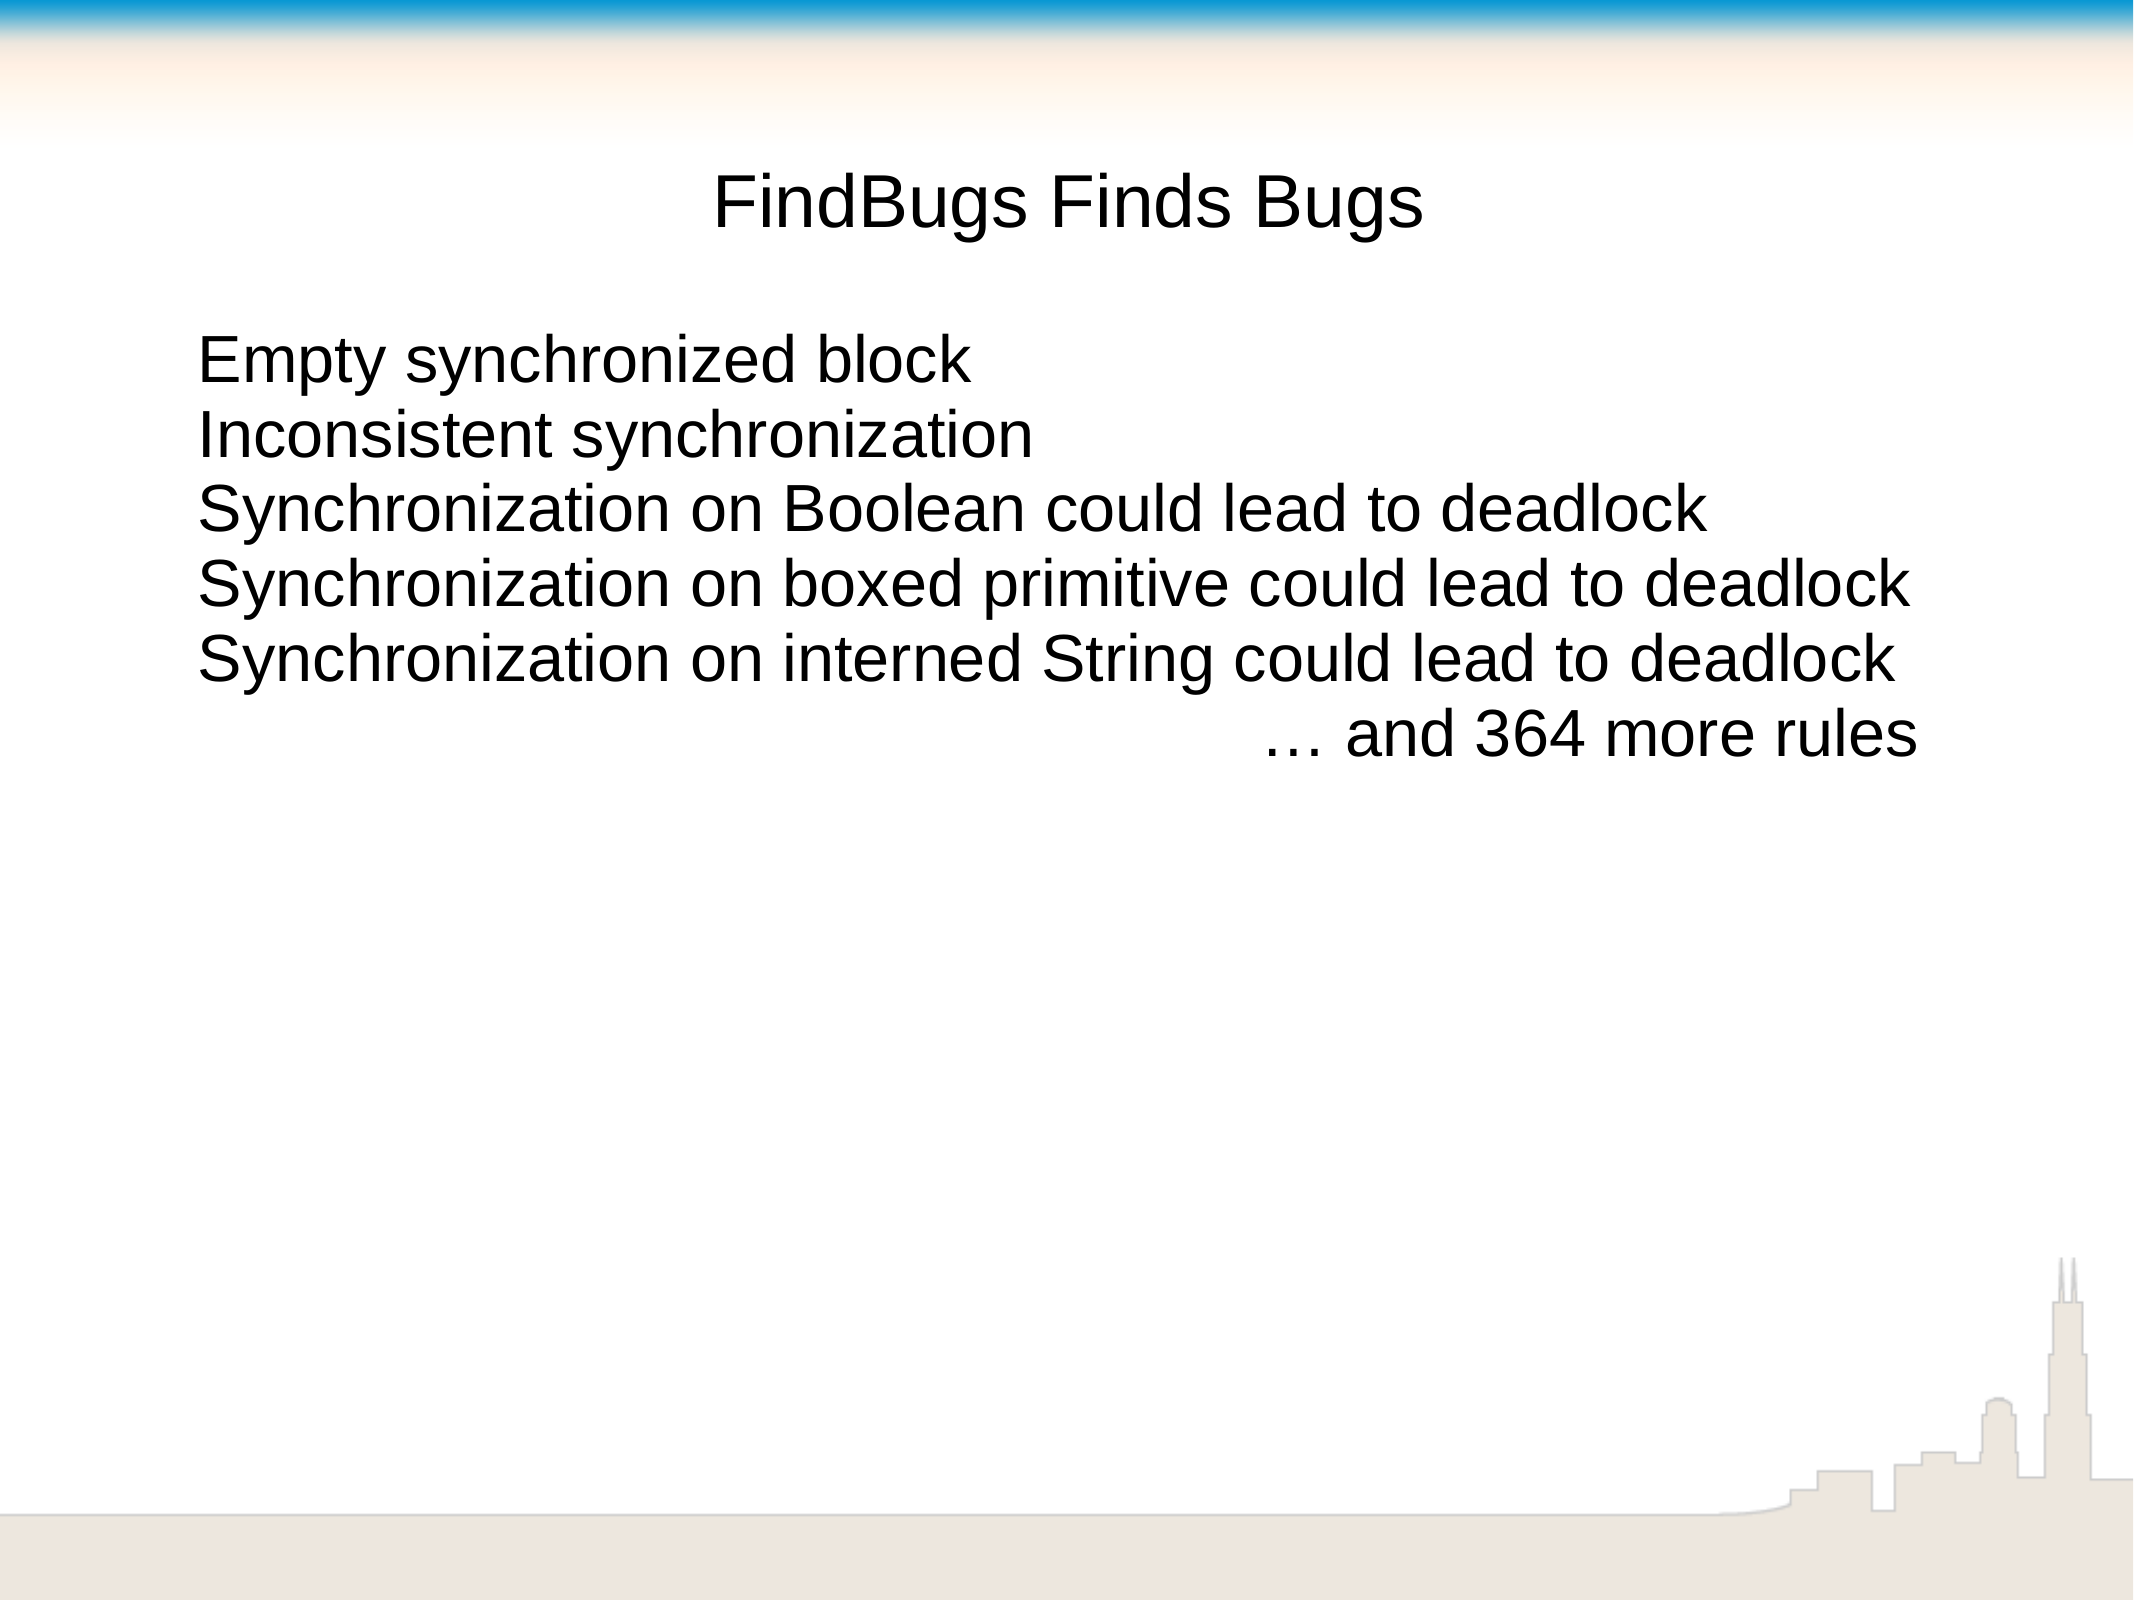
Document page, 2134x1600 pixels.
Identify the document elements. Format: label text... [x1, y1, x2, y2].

subtitle Empty synchronized block Inconsistent synchronization Synchronization on Boolean could lead to deadlock Synchronization on boxed primitive could lead to deadlock Synchronization on interned String could lead to deadlock … and 364 more rules [197, 321, 1936, 827]
title FindBugs Finds Bugs [62, 155, 2075, 248]
picture [0, 4, 2134, 1600]
